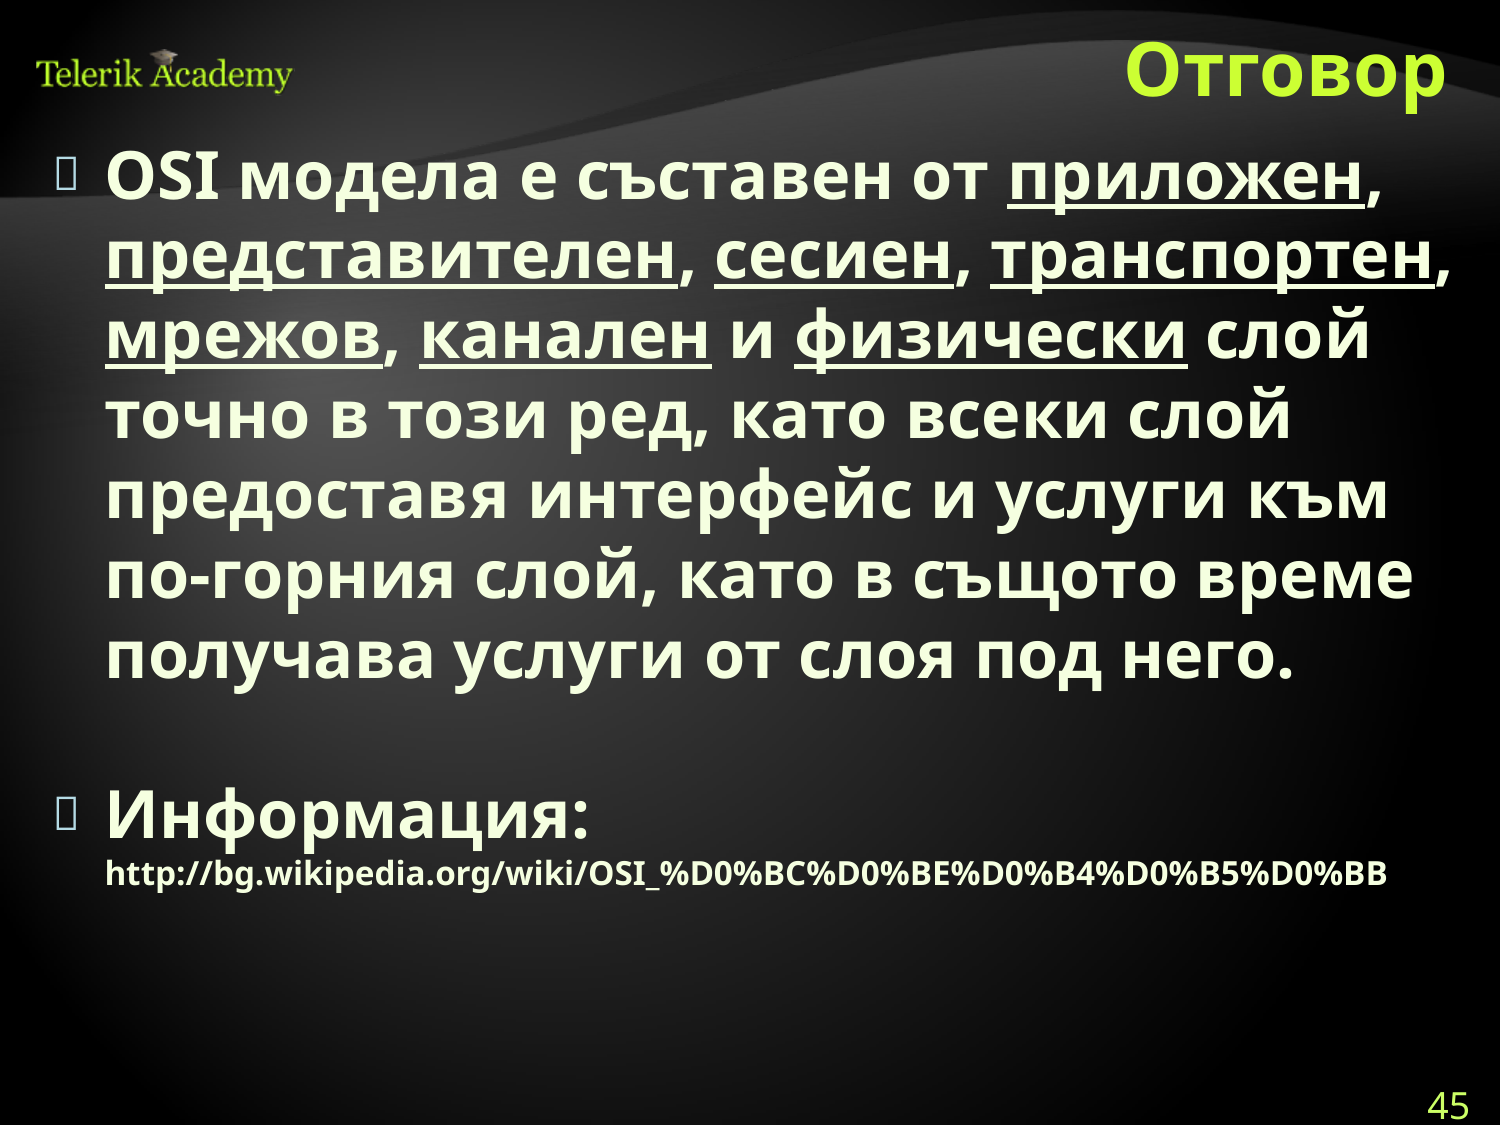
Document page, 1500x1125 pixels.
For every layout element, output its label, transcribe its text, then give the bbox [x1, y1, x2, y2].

list OSI модела е съставен от приложен, представителен, сесиен, транспортен, мрежов, канален и физически слой точно в този ред, като всеки слой предоставя интерфейс и услуги към по-горния слой, като в същото време получава услуги от слоя под него. Информация: http://bg.wikipedia.org/wiki/OSI_%D0%BC%D0%BE%D0%B4%D0%B5%D0%BB [37, 125, 1475, 1075]
title Отговор [300, 12, 1463, 125]
slide_number <number> [1412, 1074, 1488, 1113]
picture [0, 0, 1500, 1125]
